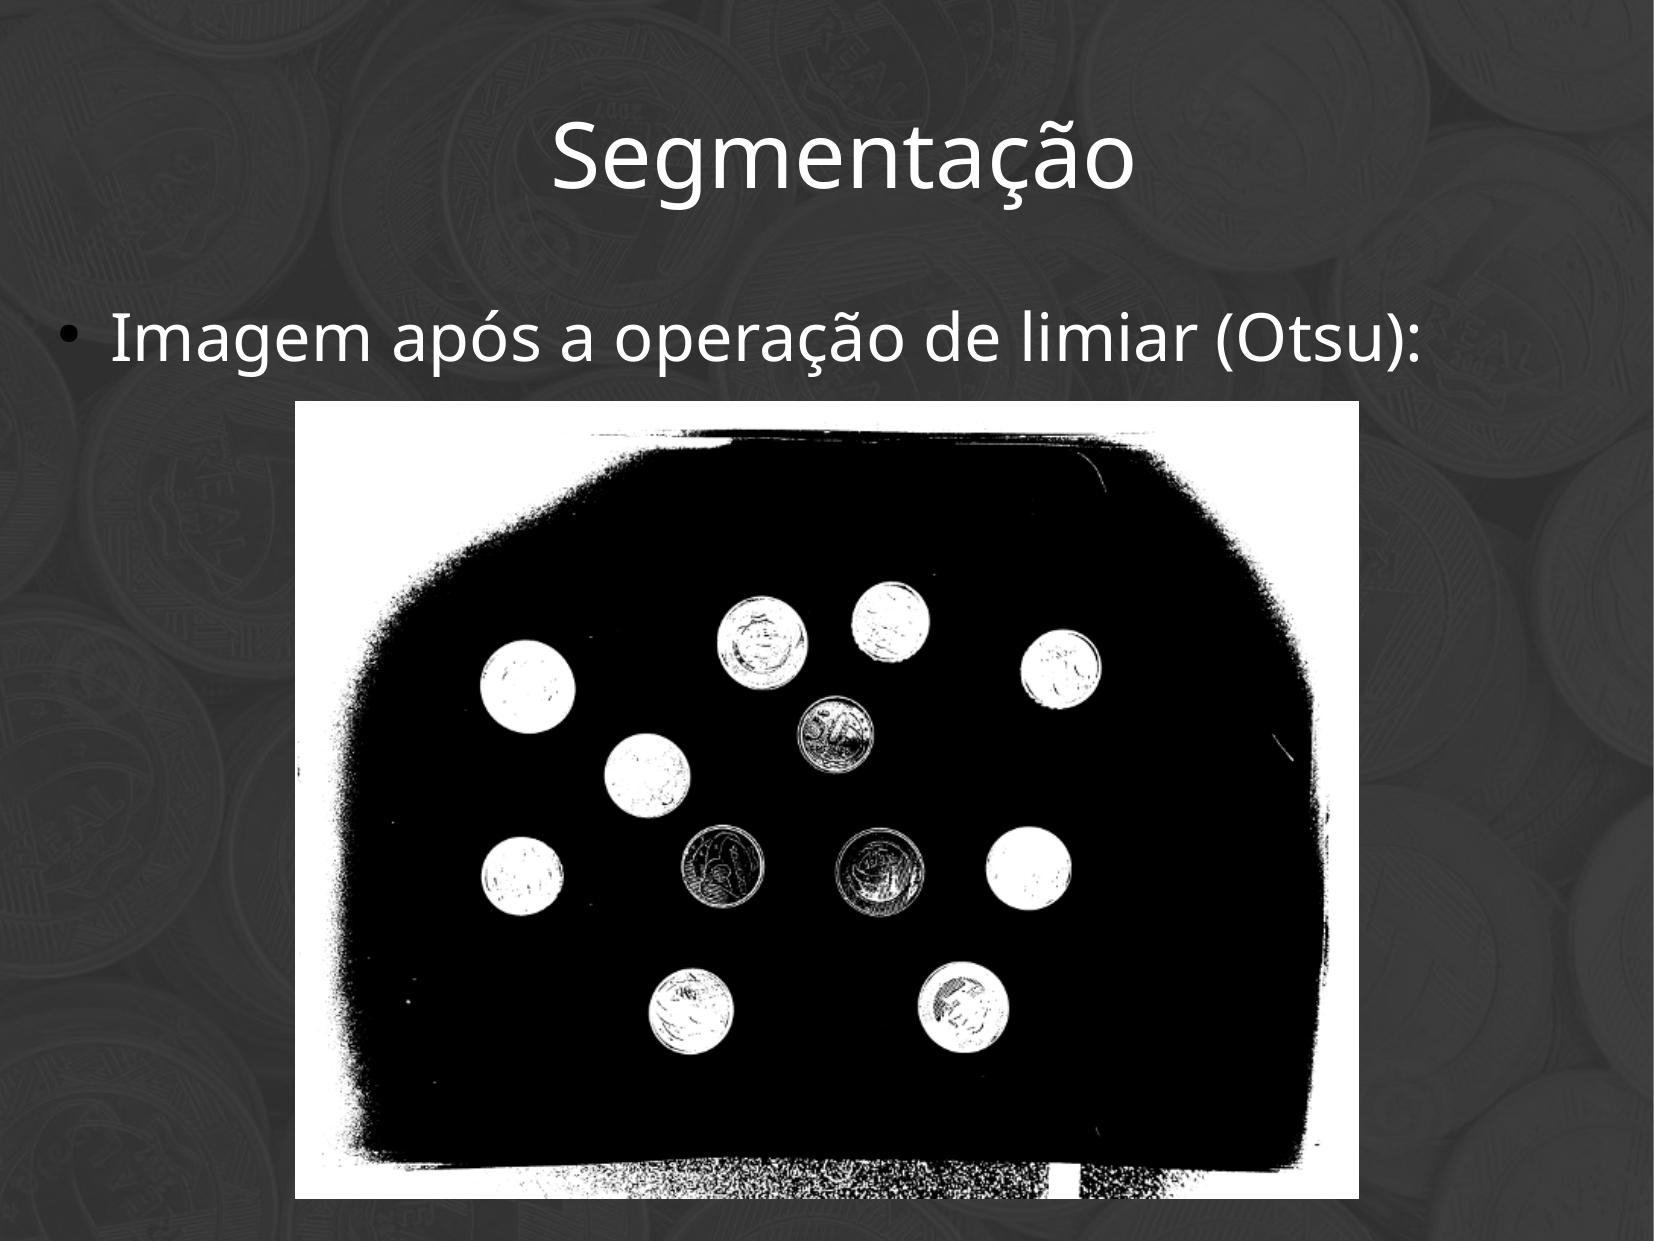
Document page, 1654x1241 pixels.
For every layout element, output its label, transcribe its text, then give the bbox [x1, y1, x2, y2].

list Imagem após a operação de limiar (Otsu): [39, 290, 1528, 1010]
title Segmentação [82, 49, 1571, 257]
picture [0, 0, 1654, 1241]
